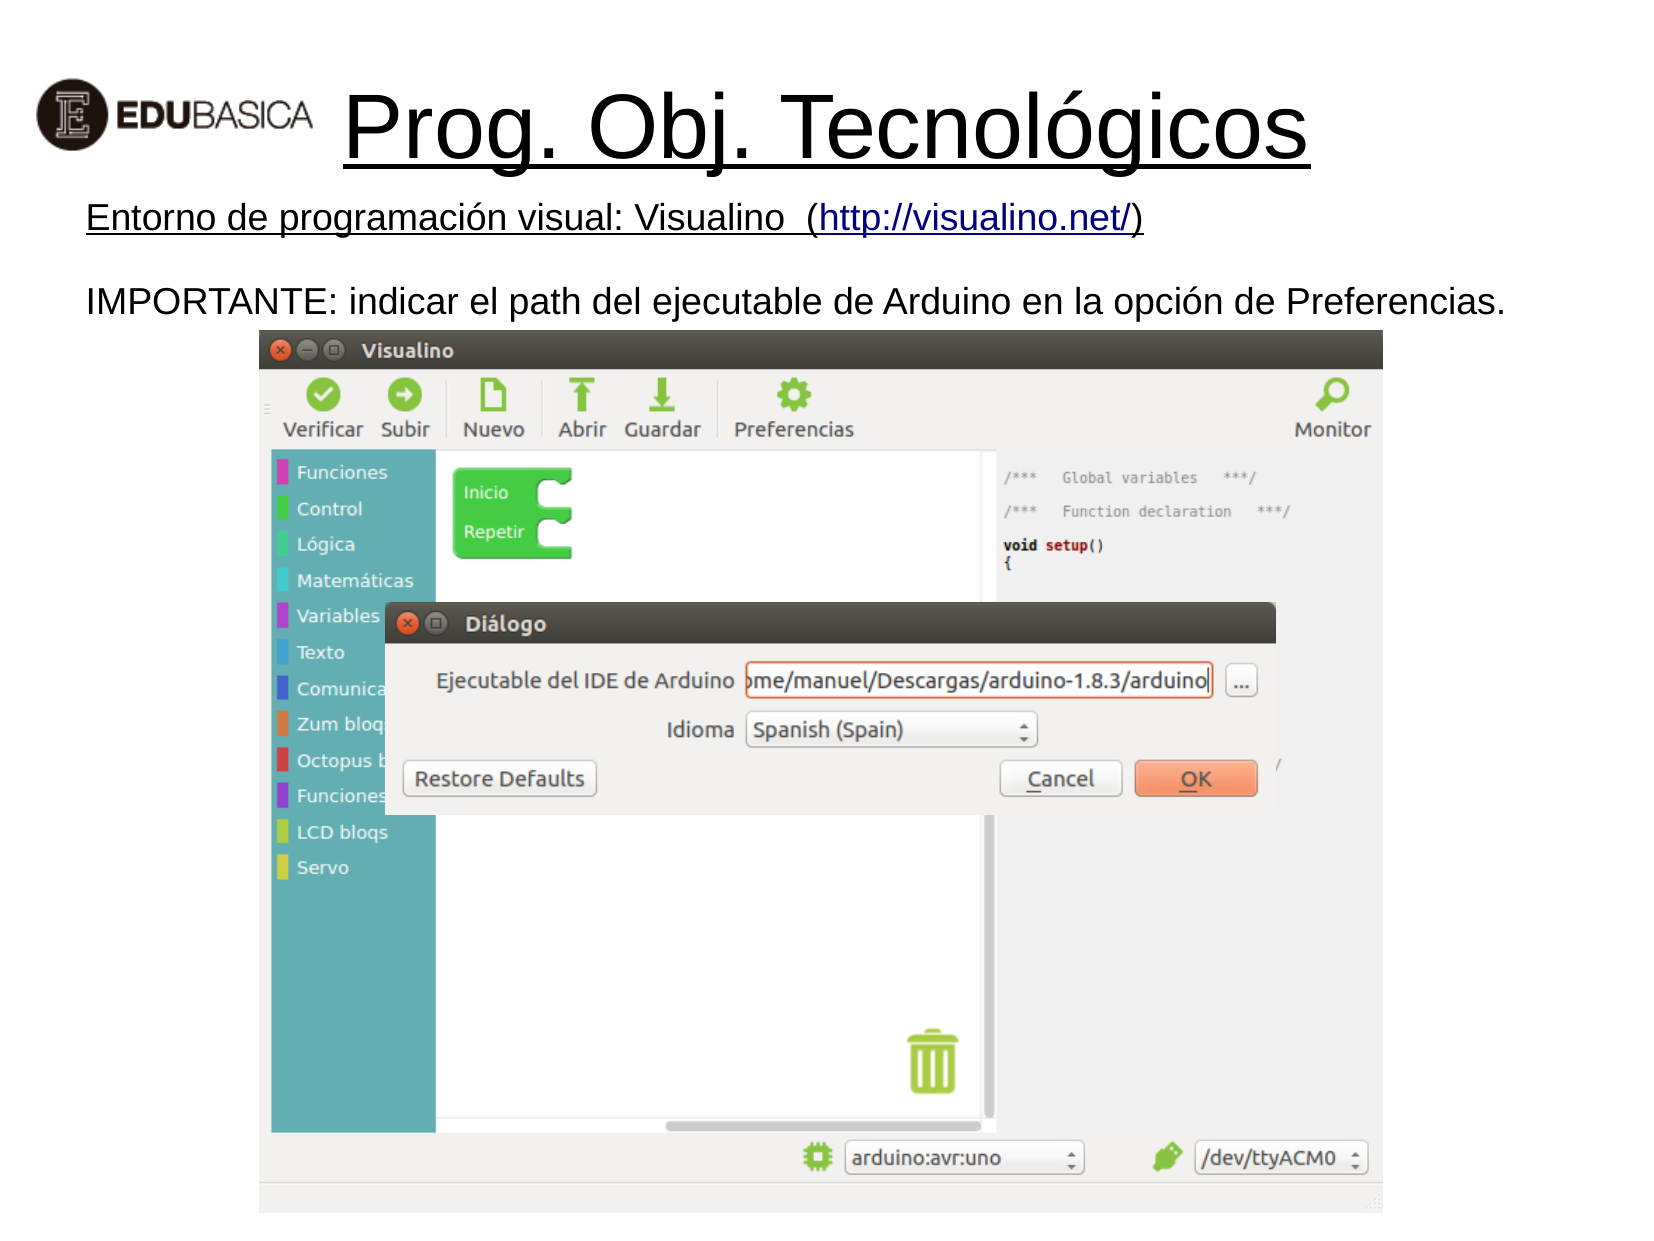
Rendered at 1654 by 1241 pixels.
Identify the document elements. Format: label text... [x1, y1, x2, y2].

title Prog. Obj. Tecnológicos [82, 23, 1571, 231]
picture [35, 77, 316, 154]
text_box Entorno de programación visual: Visualino (http://visualino.net/) IMPORTANTE: indicar el path del ejecutable de Arduino en la opción de Preferencias. [70, 189, 1522, 331]
picture [259, 330, 1383, 1213]
